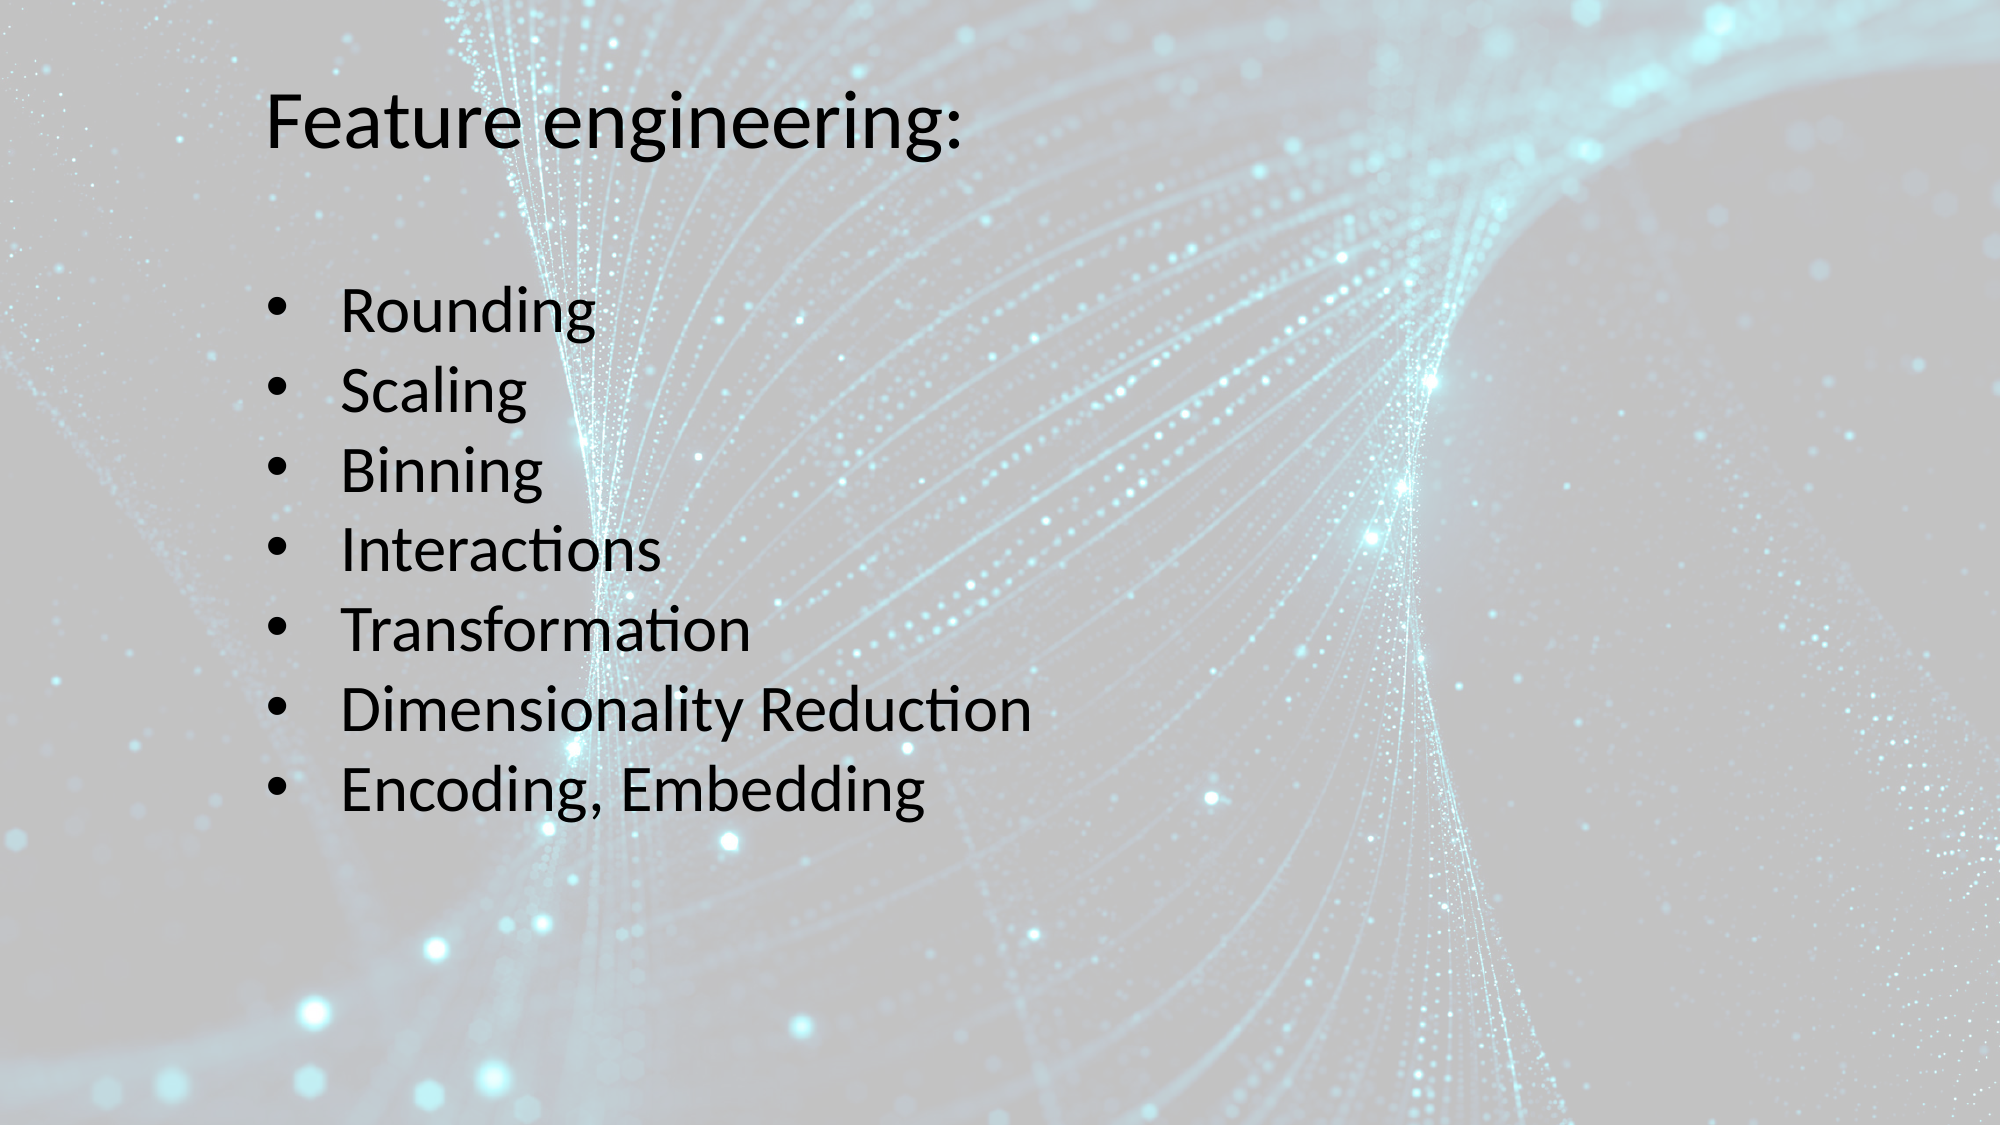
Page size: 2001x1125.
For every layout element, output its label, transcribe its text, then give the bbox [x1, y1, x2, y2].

text_box Feature engineering: Rounding Scaling Binning Interactions Transformation Dimensionality Reduction Encoding, Embedding [250, 58, 1524, 973]
